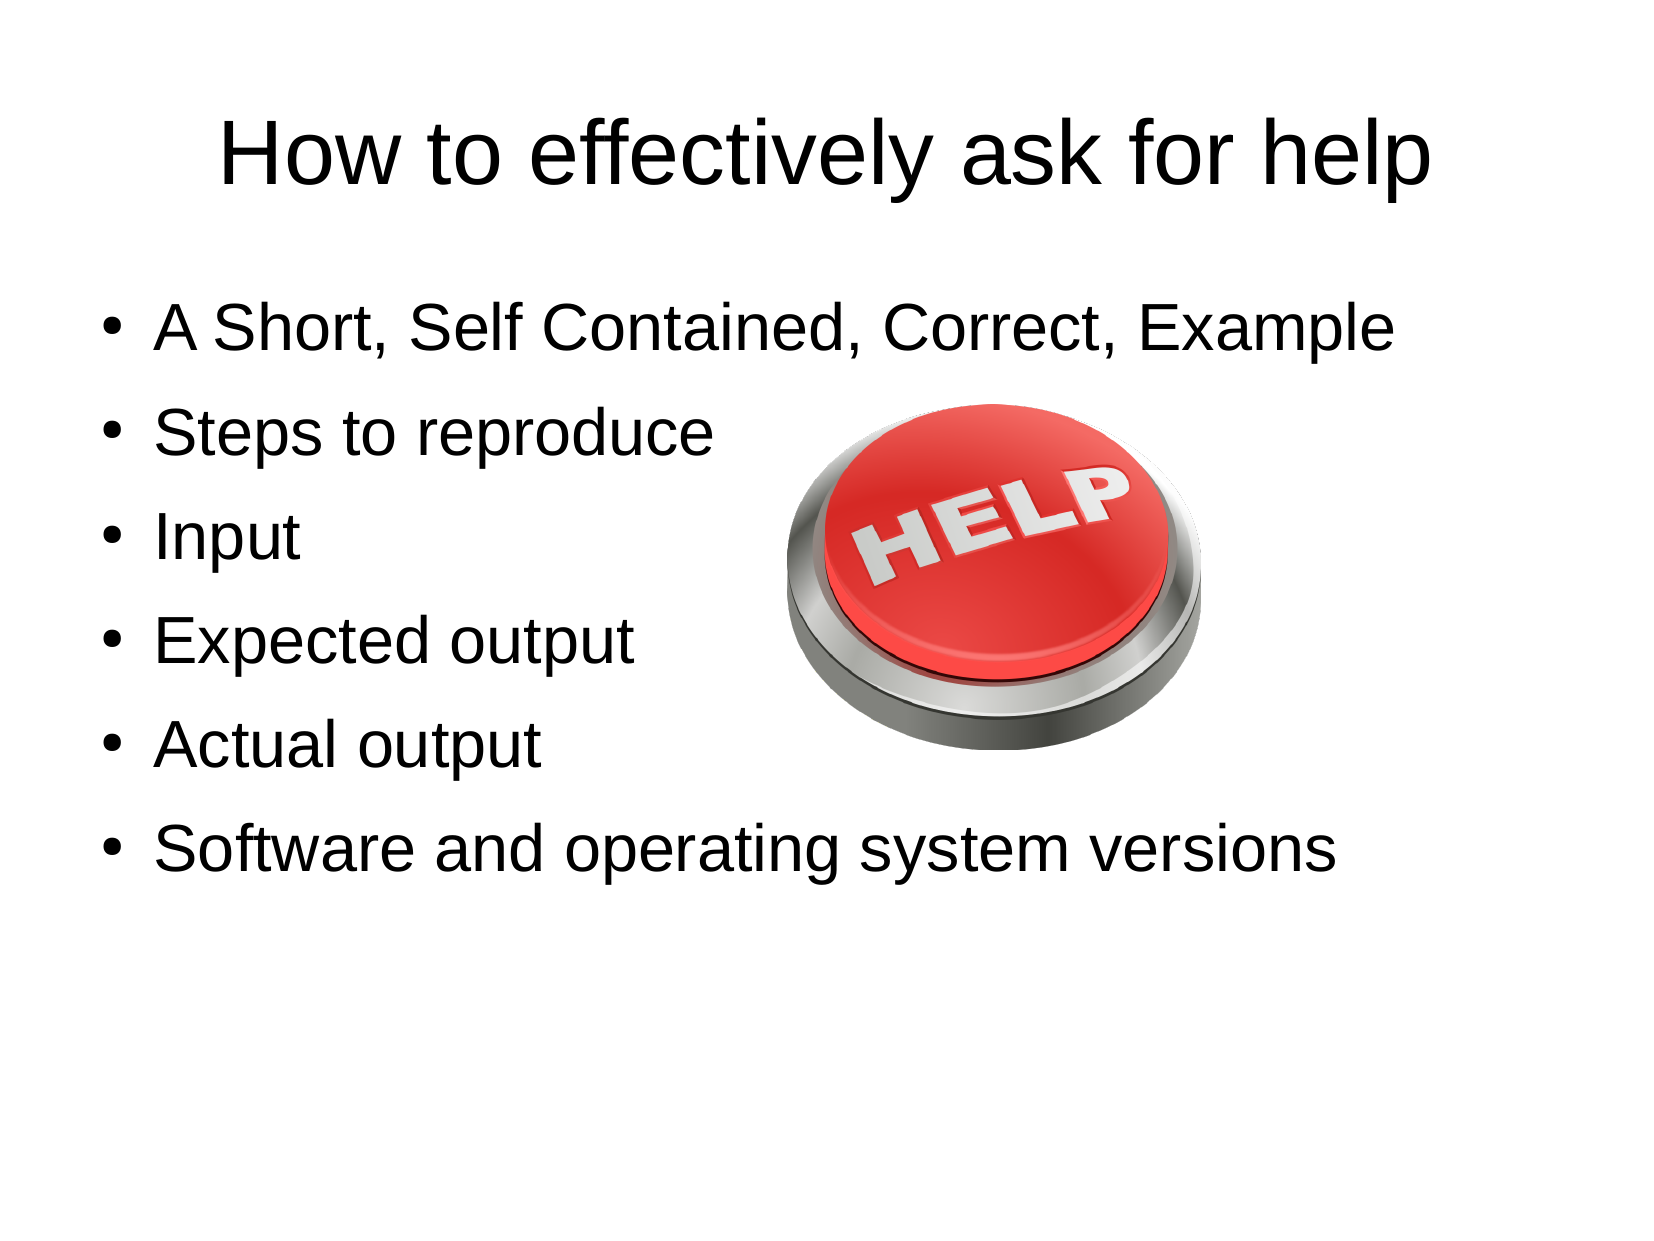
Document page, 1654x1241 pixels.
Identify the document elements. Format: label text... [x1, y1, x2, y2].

picture [787, 404, 1201, 751]
title How to effectively ask for help [82, 49, 1571, 257]
list A Short, Self Contained, Correct, Example Steps to reproduce Input Expected output Actual output Software and operating system versions [82, 290, 1571, 1094]
